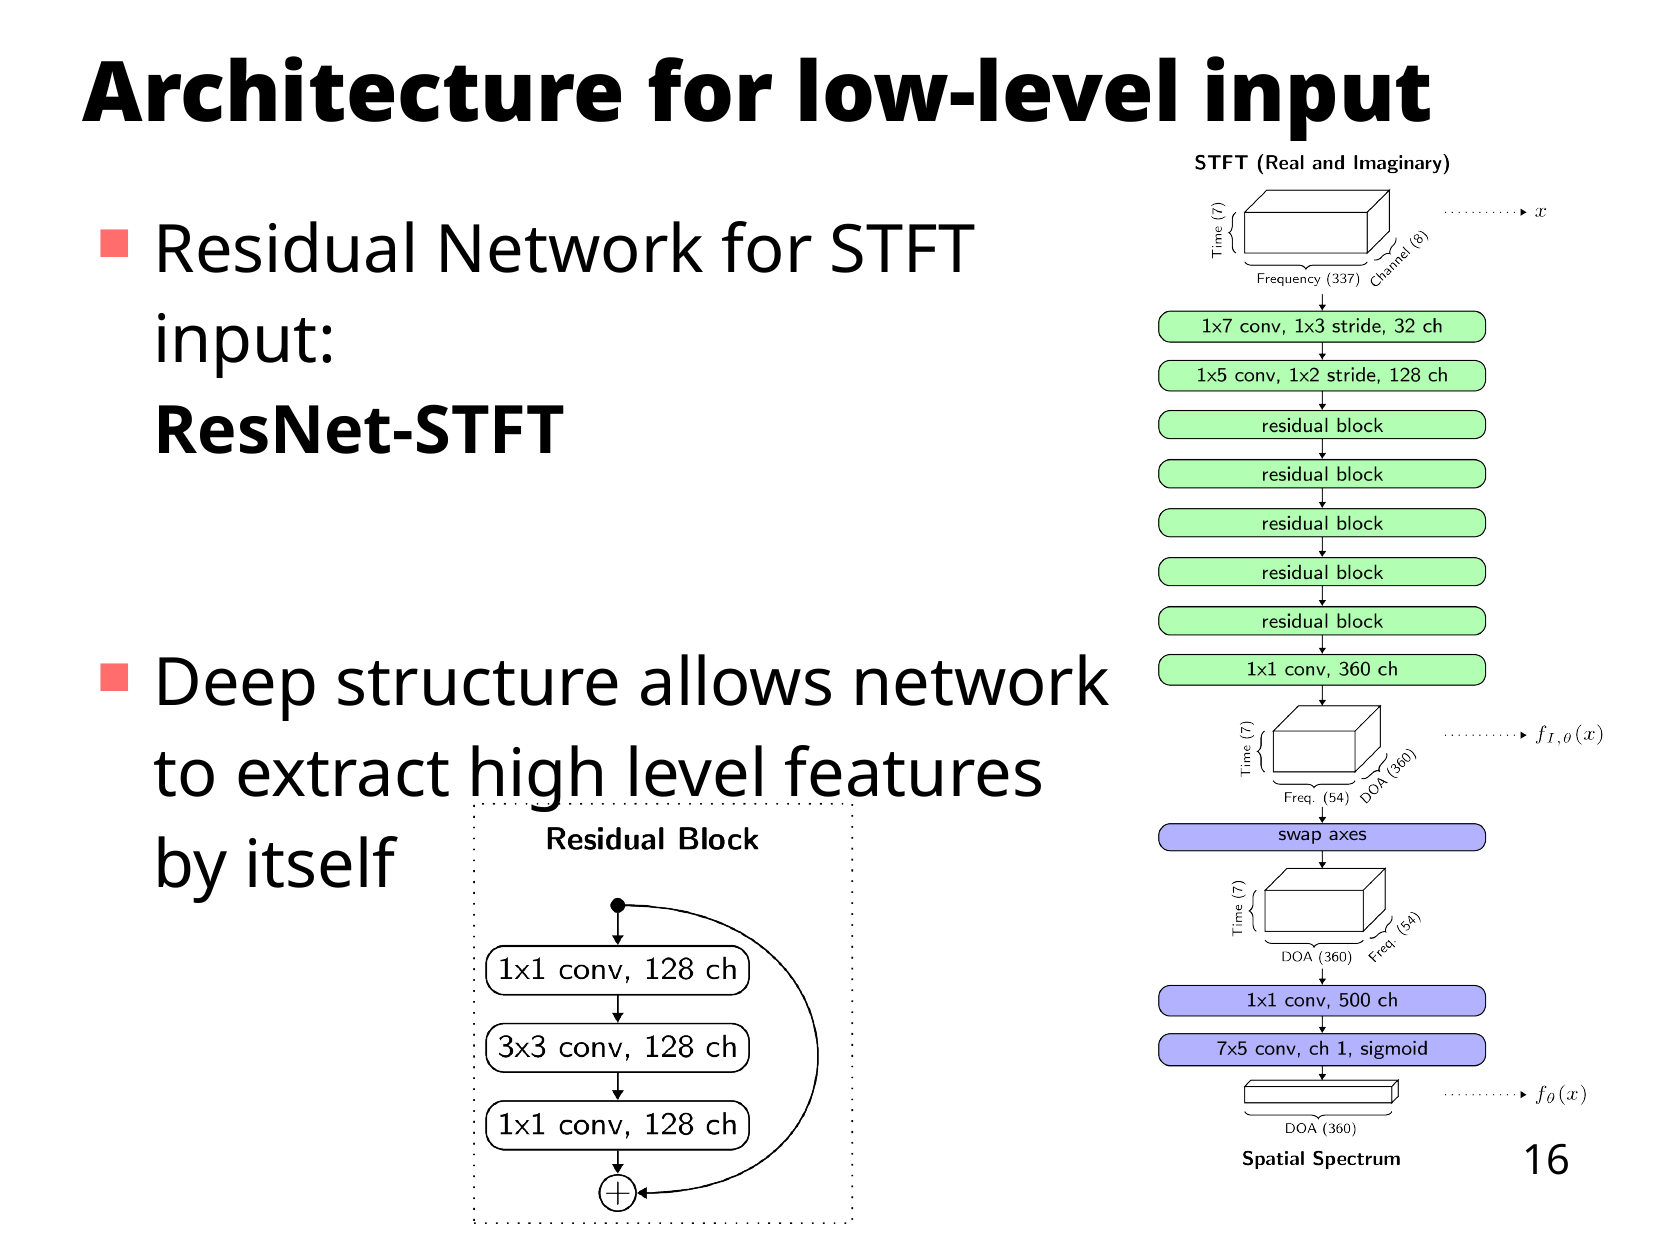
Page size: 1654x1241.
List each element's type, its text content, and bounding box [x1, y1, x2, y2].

list Residual Network for STFT input: ResNet-STFT Deep structure allows network to extract high level features by itself [82, 200, 1134, 1111]
picture [448, 755, 898, 1224]
picture [1151, 147, 1613, 1176]
title Architecture for low-level input [82, 37, 1571, 143]
